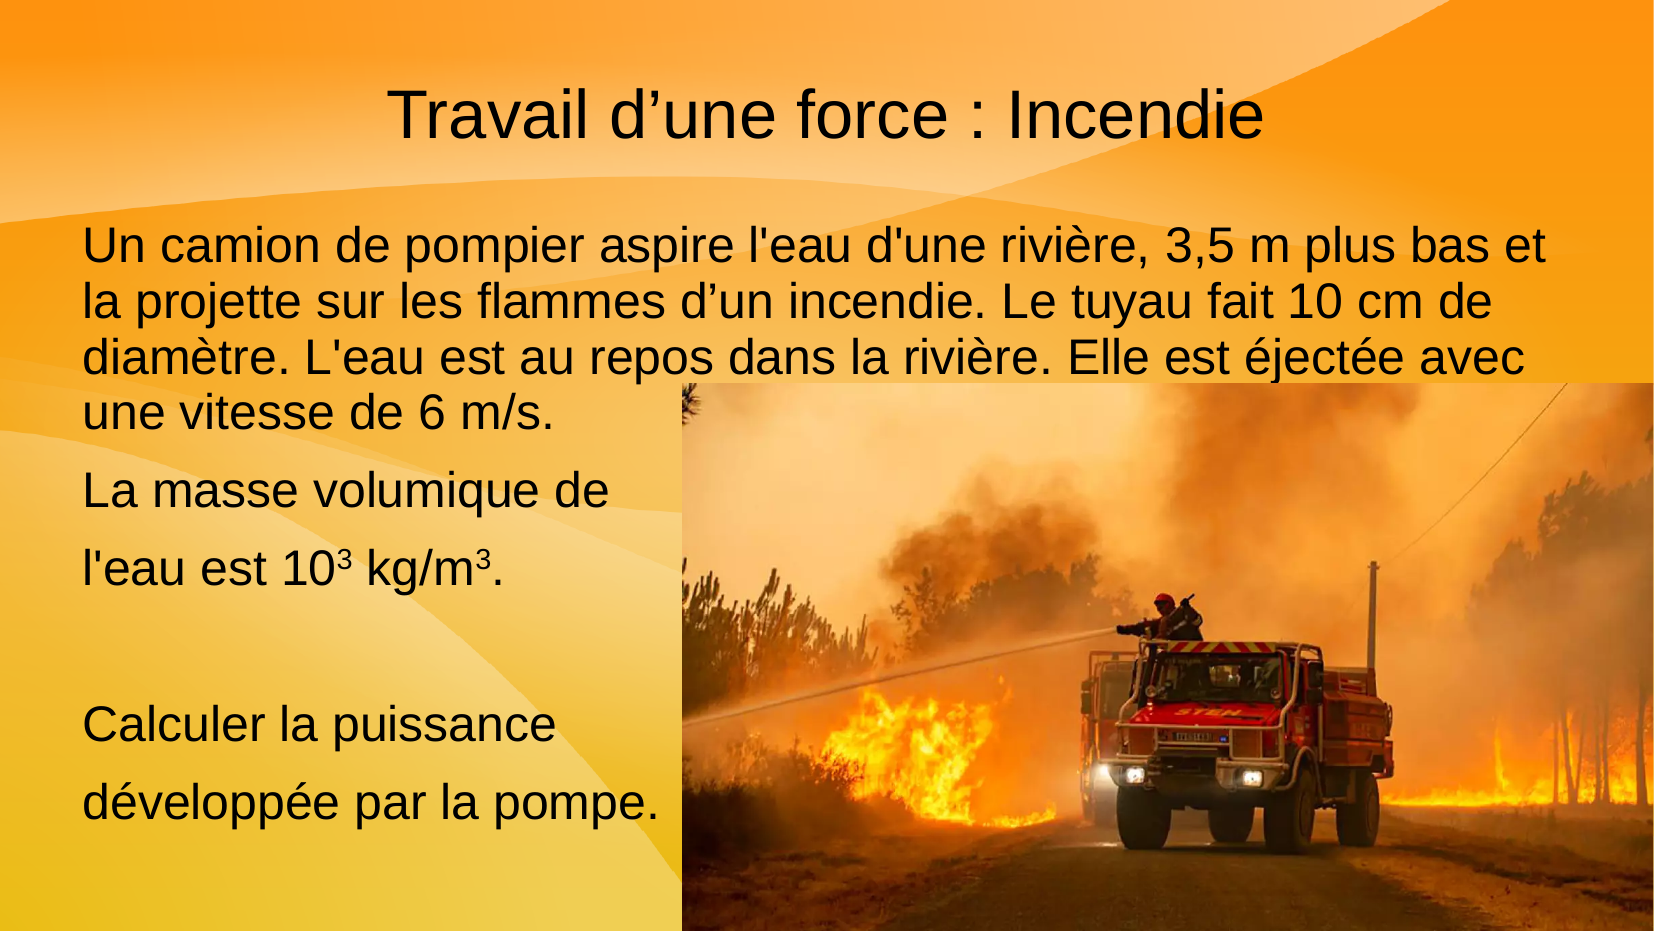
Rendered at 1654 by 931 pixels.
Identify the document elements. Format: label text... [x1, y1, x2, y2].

picture [0, 0, 1654, 931]
title Travail d’une force : Incendie [82, 37, 1571, 193]
list Un camion de pompier aspire l'eau d'une rivière, 3,5 m plus bas et la projette sur les flammes d’un incendie. Le tuyau fait 10 cm de diamètre. L'eau est au repos dans la rivière. Elle est éjectée avec une vitesse de 6 m/s. La masse volumique de l'eau est 103 kg/m3. Calculer la puissance développée par la pompe. [82, 217, 1571, 916]
